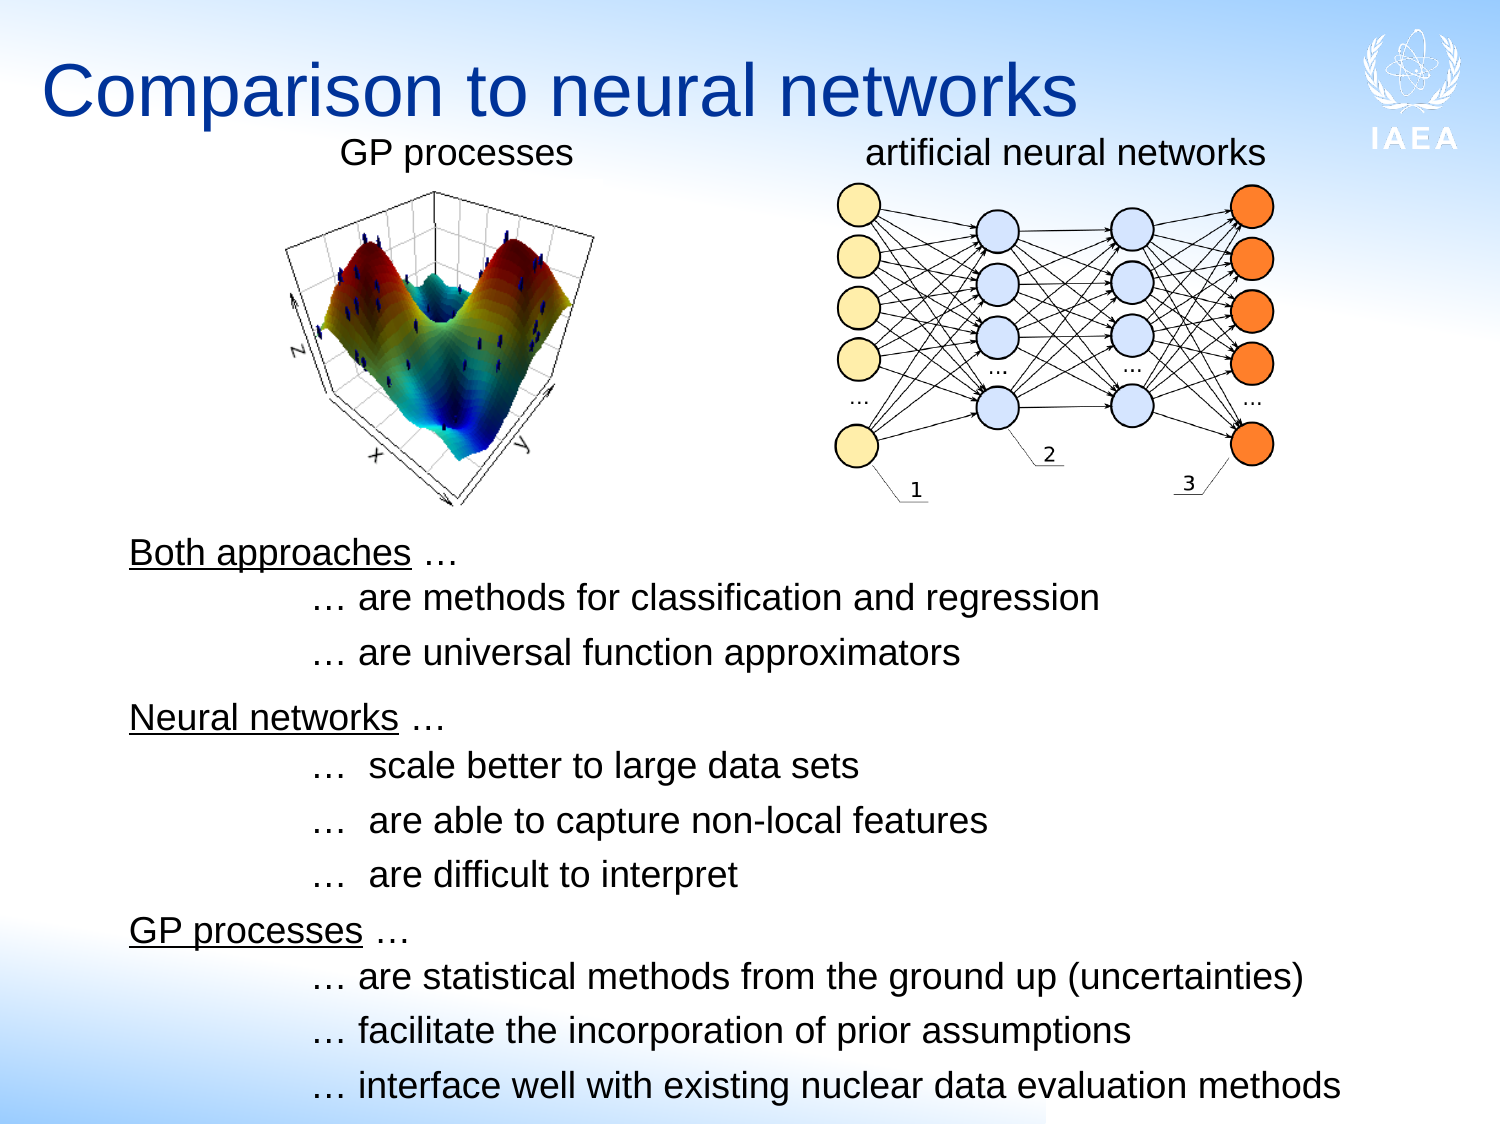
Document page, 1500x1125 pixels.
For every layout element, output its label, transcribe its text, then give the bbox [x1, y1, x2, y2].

text_box … scale better to large data sets [295, 737, 875, 791]
text_box … are methods for classification and regression [295, 569, 1116, 626]
text_box Both approaches … [114, 524, 486, 581]
picture [1363, 29, 1461, 149]
text_box … are difficult to interpret [295, 846, 754, 904]
text_box Neural networks … [114, 689, 473, 747]
text_box … facilitate the incorporation of prior assumptions [295, 1002, 1147, 1057]
text_box … are statistical methods from the ground up (uncertainties) [295, 948, 1320, 1005]
title Comparison to neural networks [41, 5, 1161, 174]
text_box GP processes … [114, 902, 437, 959]
text_box artificial neural networks [850, 124, 1282, 181]
picture [273, 179, 603, 520]
text_box … are universal function approximators [295, 623, 987, 681]
text_box … are able to capture non-local features [295, 791, 1004, 849]
text_box … interface well with existing nuclear data evaluation methods [295, 1057, 1357, 1114]
text_box GP processes [324, 124, 590, 181]
picture [797, 129, 1349, 520]
